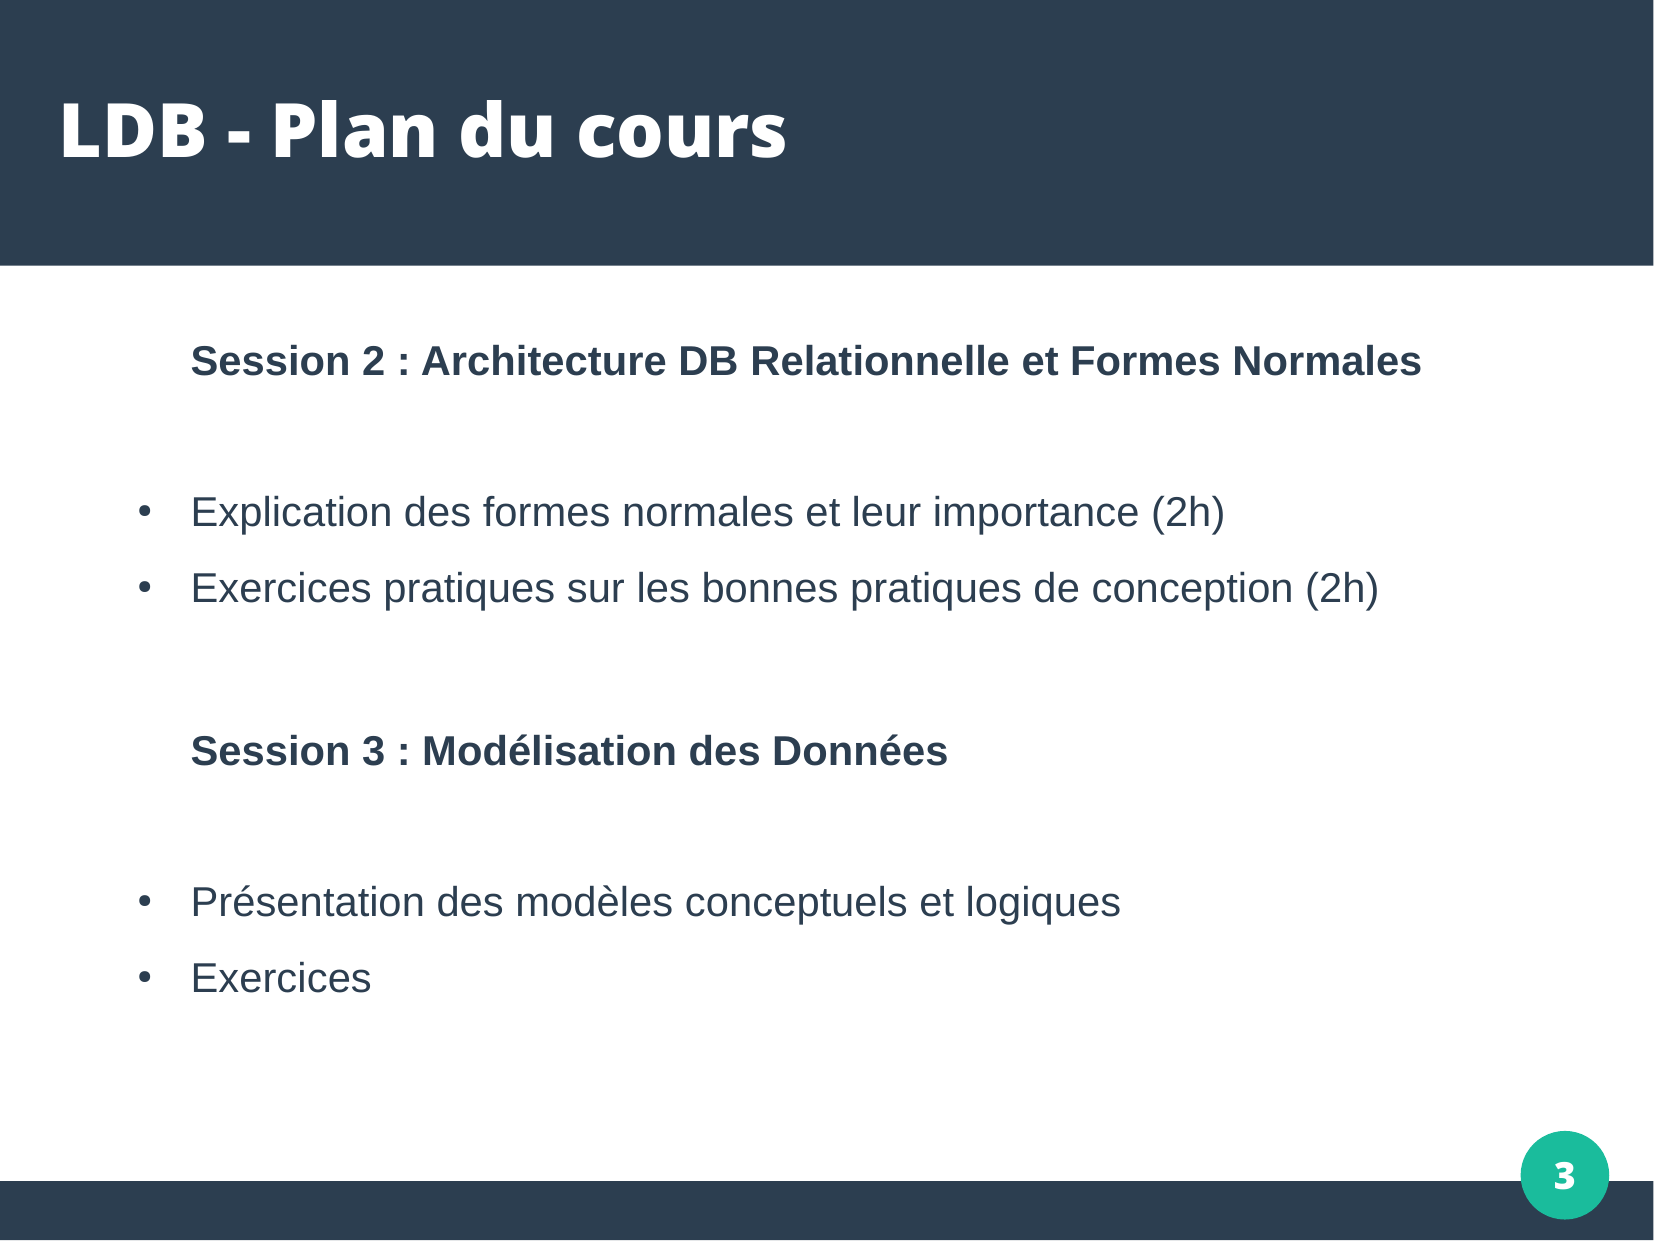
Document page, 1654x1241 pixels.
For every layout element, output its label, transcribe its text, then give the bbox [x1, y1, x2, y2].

title LDB - Plan du cours [59, 49, 1595, 207]
text_box Session 2 : Architecture DB Relationnelle et Formes Normales Explication des formes normales et leur importance (2h) Exercices pratiques sur les bonnes pratiques de conception (2h) [105, 330, 1576, 672]
text_box Session 3 : Modélisation des Données Présentation des modèles conceptuels et logiques Exercices [105, 719, 1576, 990]
